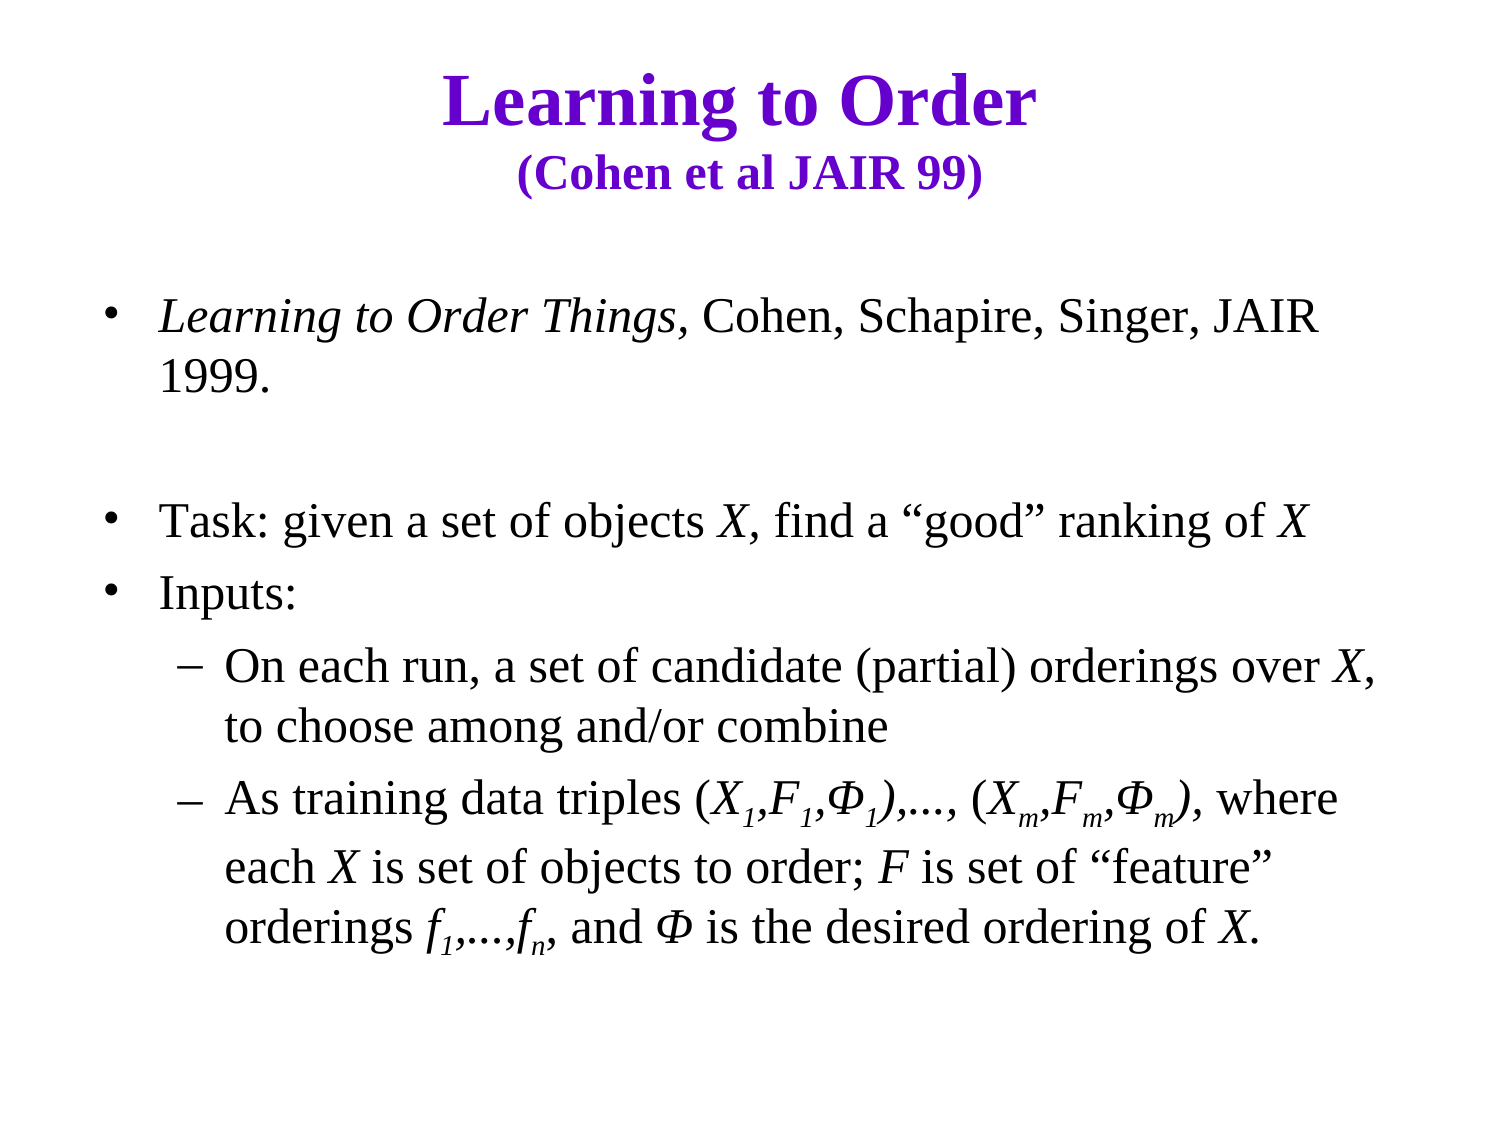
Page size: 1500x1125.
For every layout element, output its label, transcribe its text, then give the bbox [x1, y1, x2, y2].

list Learning to Order Things, Cohen, Schapire, Singer, JAIR 1999. Task: given a set of objects X, find a “good” ranking of X Inputs: On each run, a set of candidate (partial) orderings over X, to choose among and/or combine As training data triples (X1,F1,Φ1),..., (Xm,Fm,Φm), where each X is set of objects to order; F is set of “feature” orderings f1,...,fn, and Φ is the desired ordering of X. [87, 275, 1400, 1013]
title Learning to Order (Cohen et al JAIR 99) [112, 62, 1388, 188]
